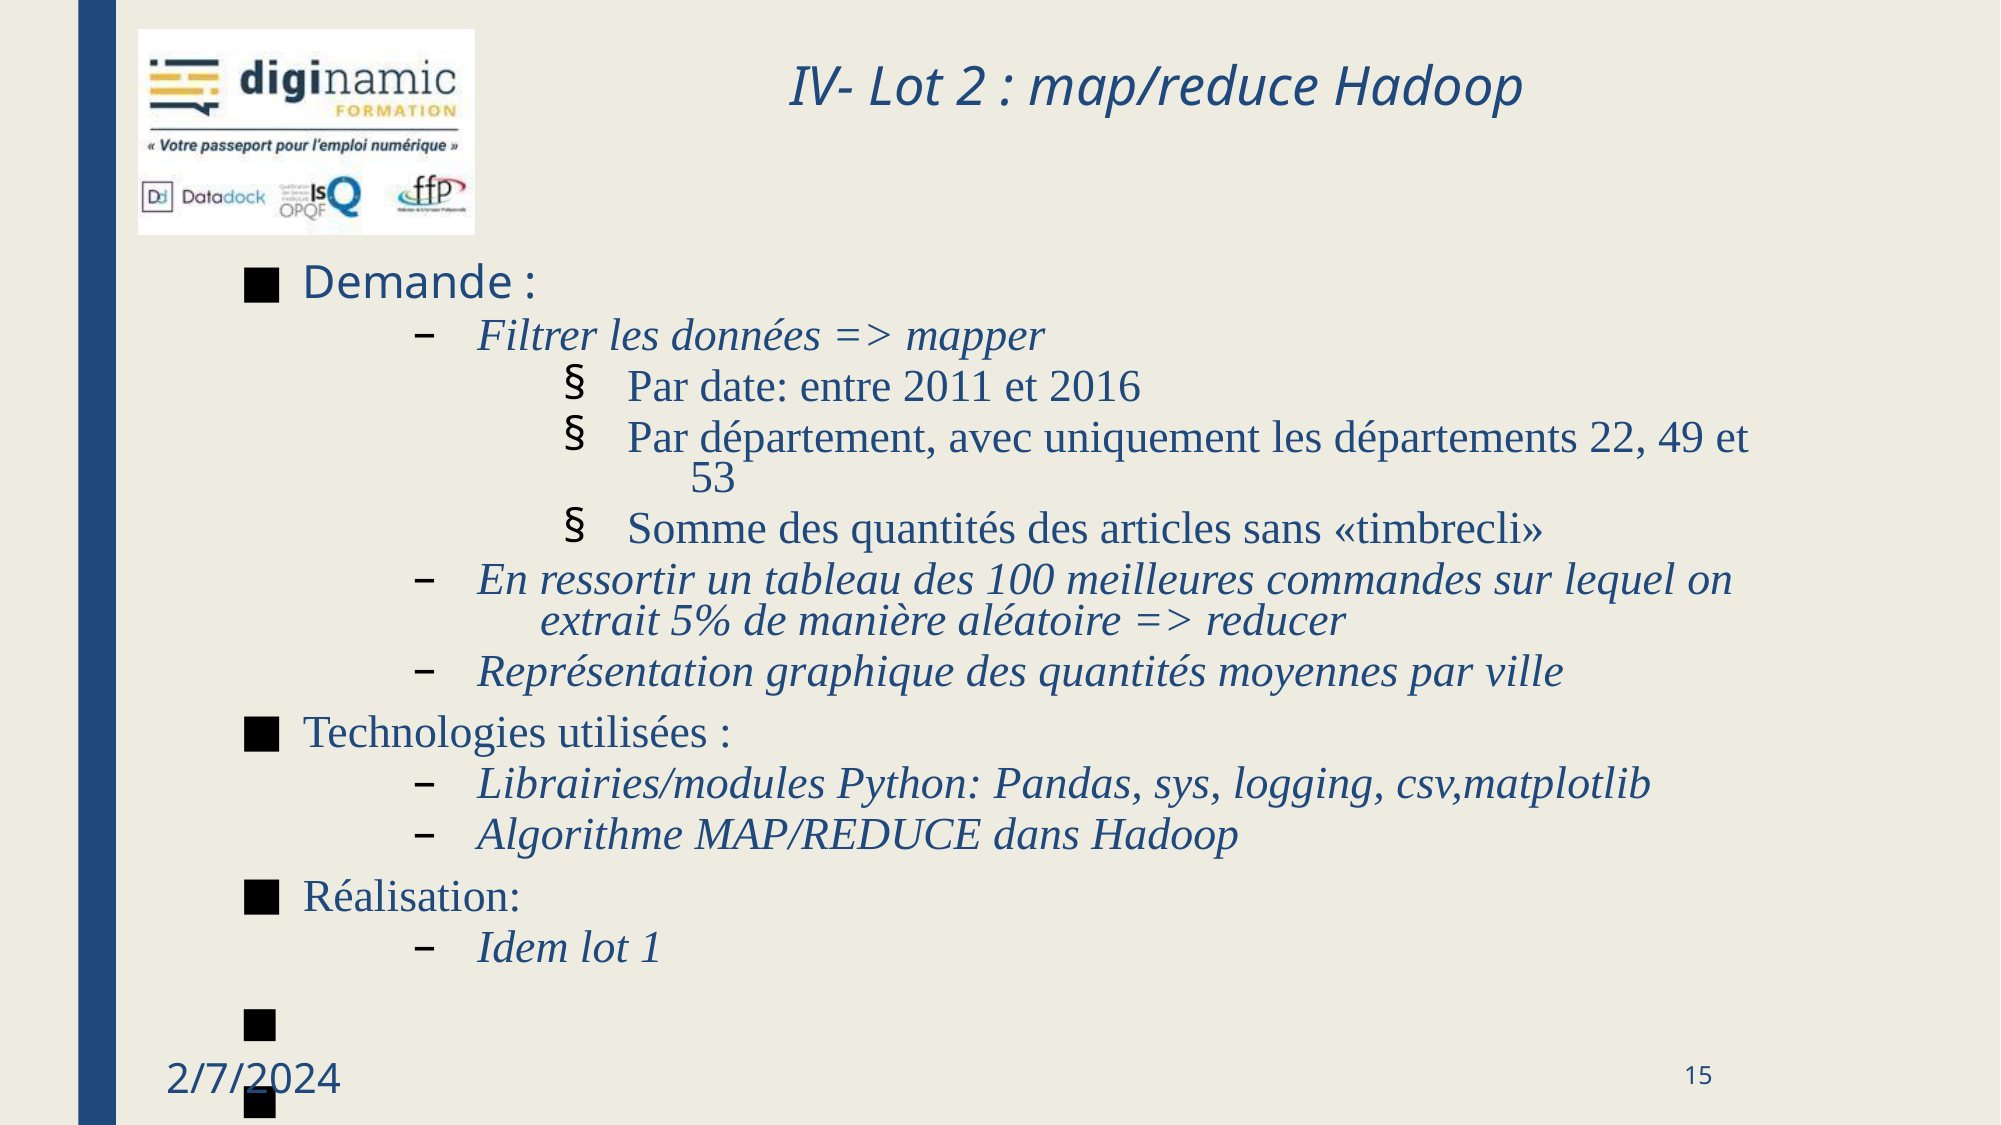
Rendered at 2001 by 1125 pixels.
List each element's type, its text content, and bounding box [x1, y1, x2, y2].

list Demande : Filtrer les données => mapper Par date: entre 2011 et 2016 Par département, avec uniquement les départements 22, 49 et 53 Somme des quantités des articles sans «timbrecli» En ressortir un tableau des 100 meilleures commandes sur lequel on extrait 5% de manière aléatoire => reducer Représentation graphique des quantités moyennes par ville Technologies utilisées : Librairies/modules Python: Pandas, sys, logging, csv,matplotlib Algorithme MAP/REDUCE dans Hadoop Réalisation: Idem lot 1 [225, 259, 1801, 1058]
text_box [1669, 1043, 1931, 1110]
text_box 2/7/2024 [151, 1043, 389, 1110]
title IV- Lot 2 : map/reduce Hadoop [516, 51, 1801, 163]
